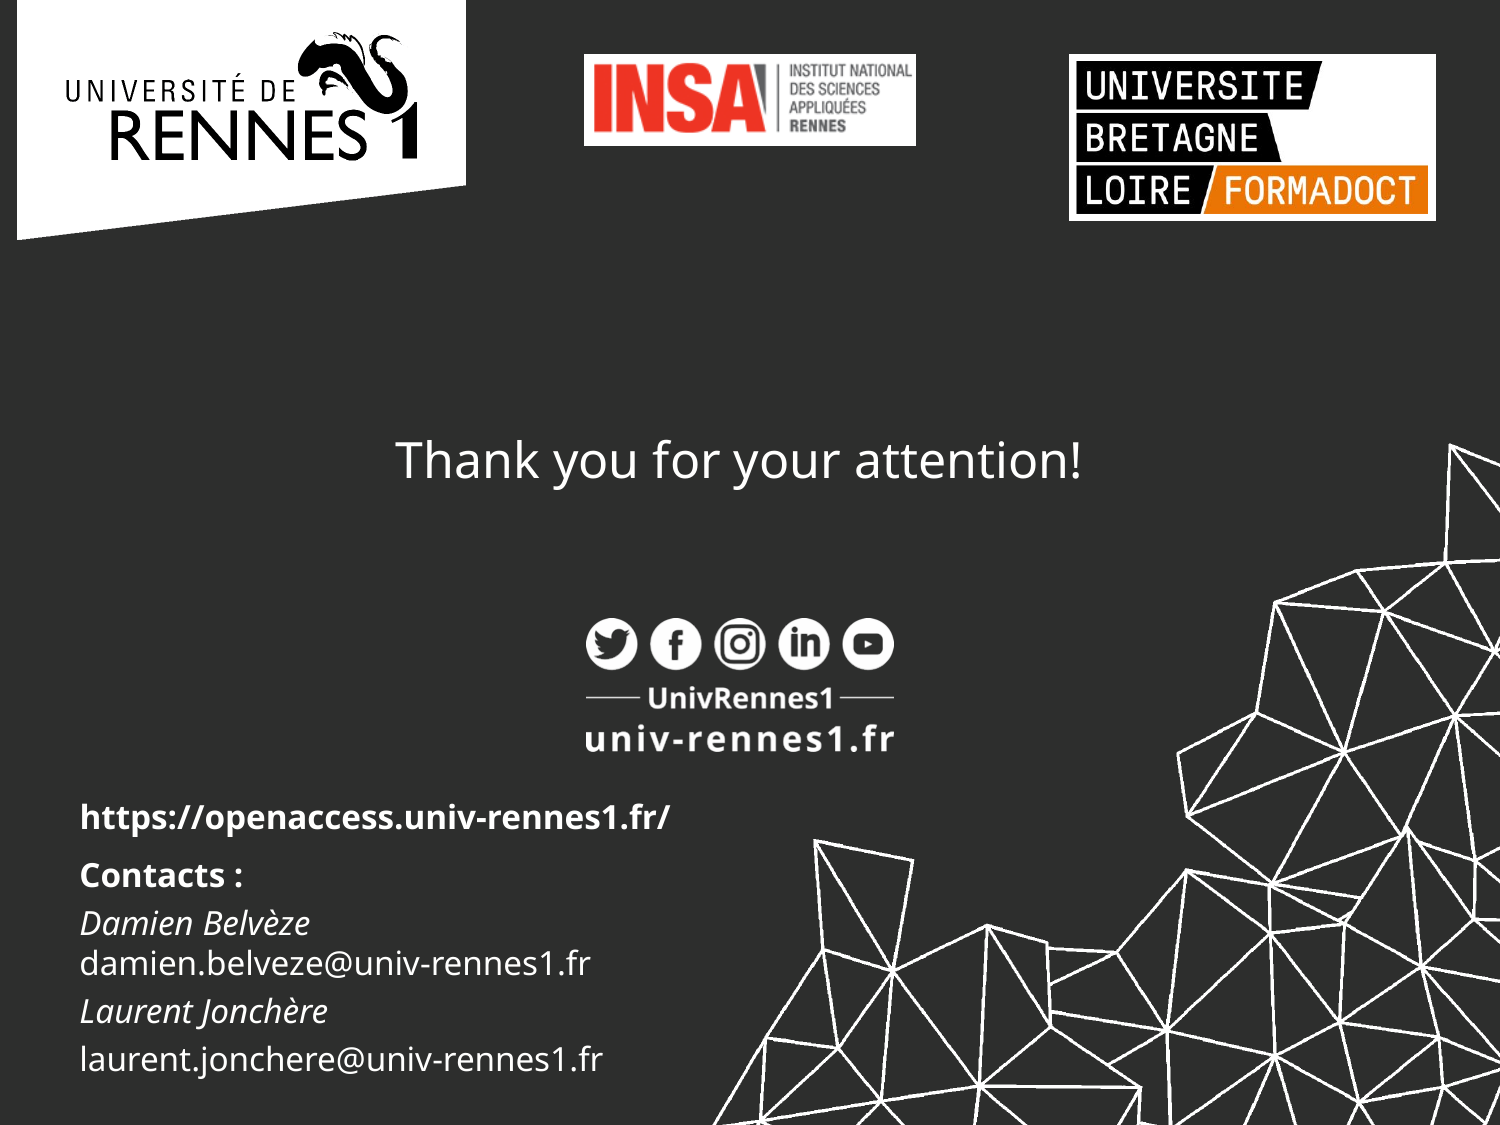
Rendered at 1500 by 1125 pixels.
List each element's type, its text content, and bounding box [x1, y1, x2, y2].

text_box Thank you for your attention! [64, 420, 1415, 609]
picture [584, 54, 916, 146]
text_box Contacts : Damien Belvèze damien.belveze@univ-rennes1.fr Laurent Jonchère laurent.jonchere@univ-rennes1.fr [53, 846, 656, 1094]
picture [17, 0, 466, 240]
text_box https://openaccess.univ-rennes1.fr/ [64, 788, 871, 844]
picture [1069, 54, 1436, 221]
picture [586, 423, 1500, 1125]
